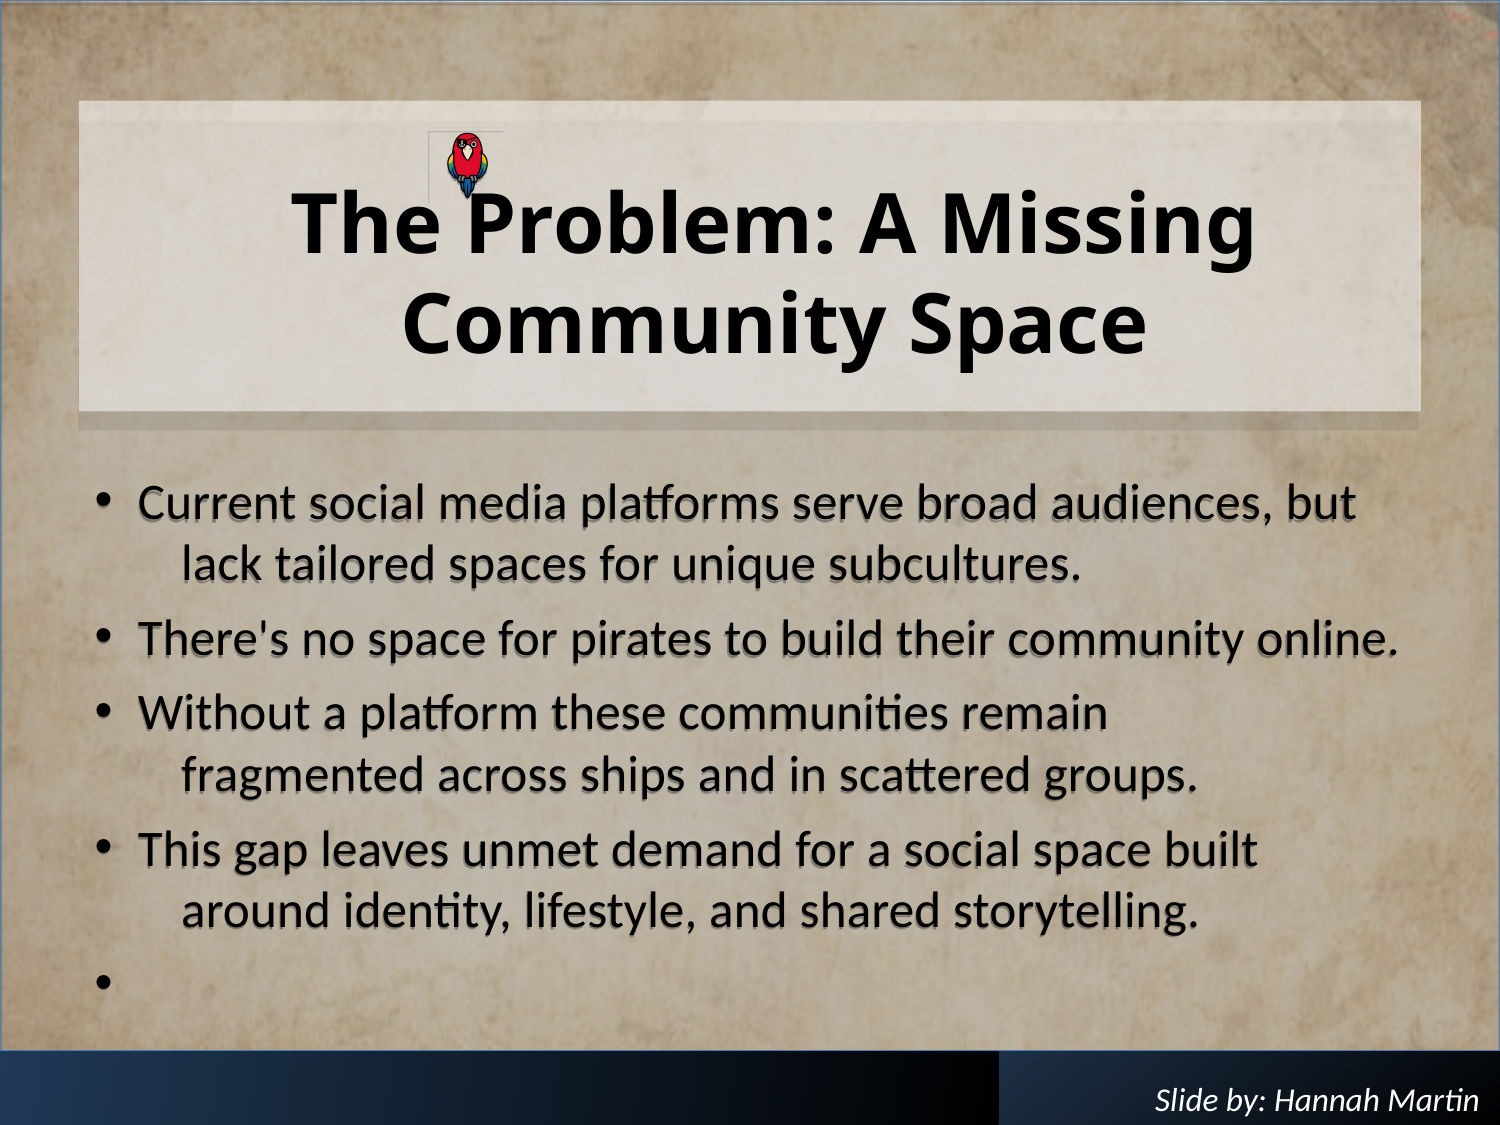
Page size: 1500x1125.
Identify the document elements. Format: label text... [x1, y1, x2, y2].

text_box [0, 1051, 1500, 1125]
text_box [0, 0, 1499, 1050]
text_box Slide by: Hannah Martin [1140, 1070, 1500, 1125]
text_box The Problem: A Missing Community Space [200, 162, 1350, 350]
list Current social media platforms serve broad audiences, but lack tailored spaces for unique subcultures. There's no space for pirates to build their community online. Without a platform these communities remain fragmented across ships and in scattered groups. This gap leaves unmet demand for a social space built around identity, lifestyle, and shared storytelling. [79, 460, 1422, 980]
picture [428, 127, 507, 162]
